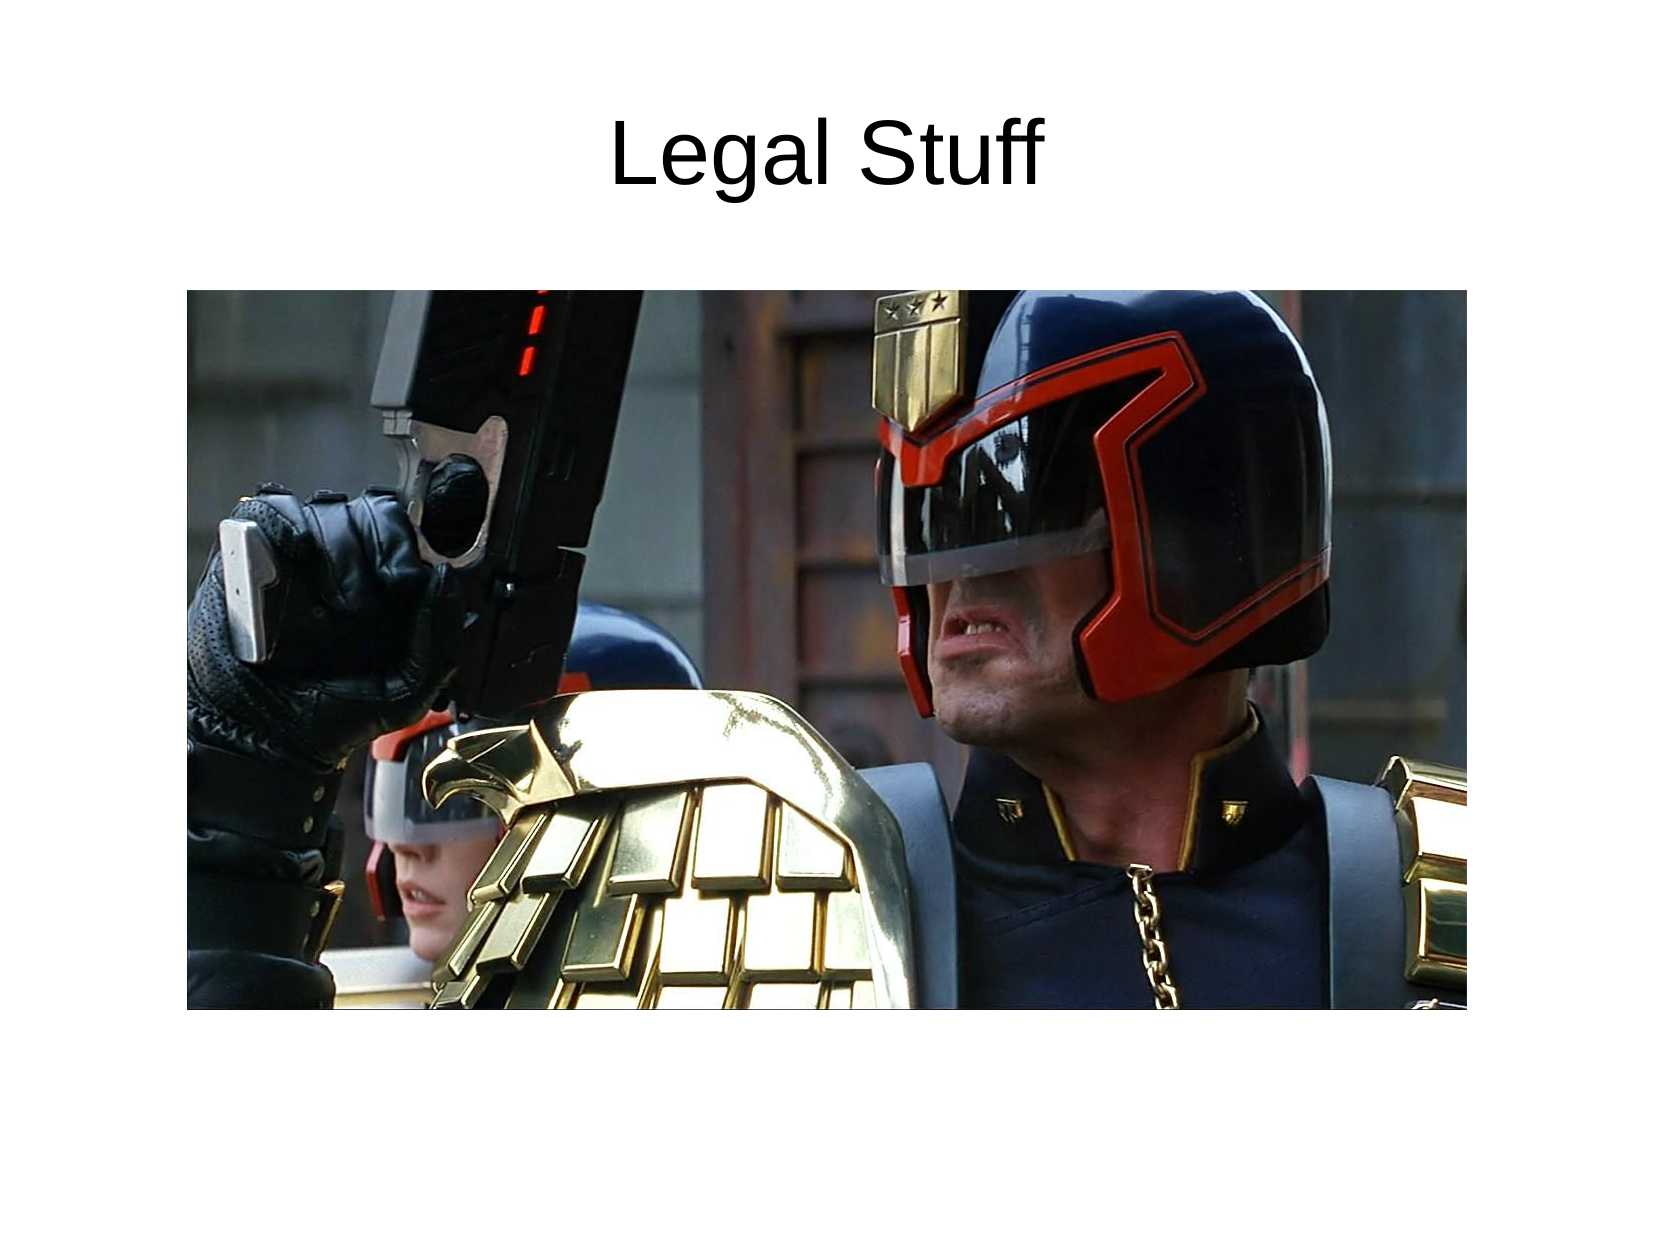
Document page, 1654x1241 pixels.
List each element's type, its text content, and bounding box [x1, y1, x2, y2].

picture [187, 290, 1467, 1010]
title Legal Stuff [82, 49, 1571, 257]
